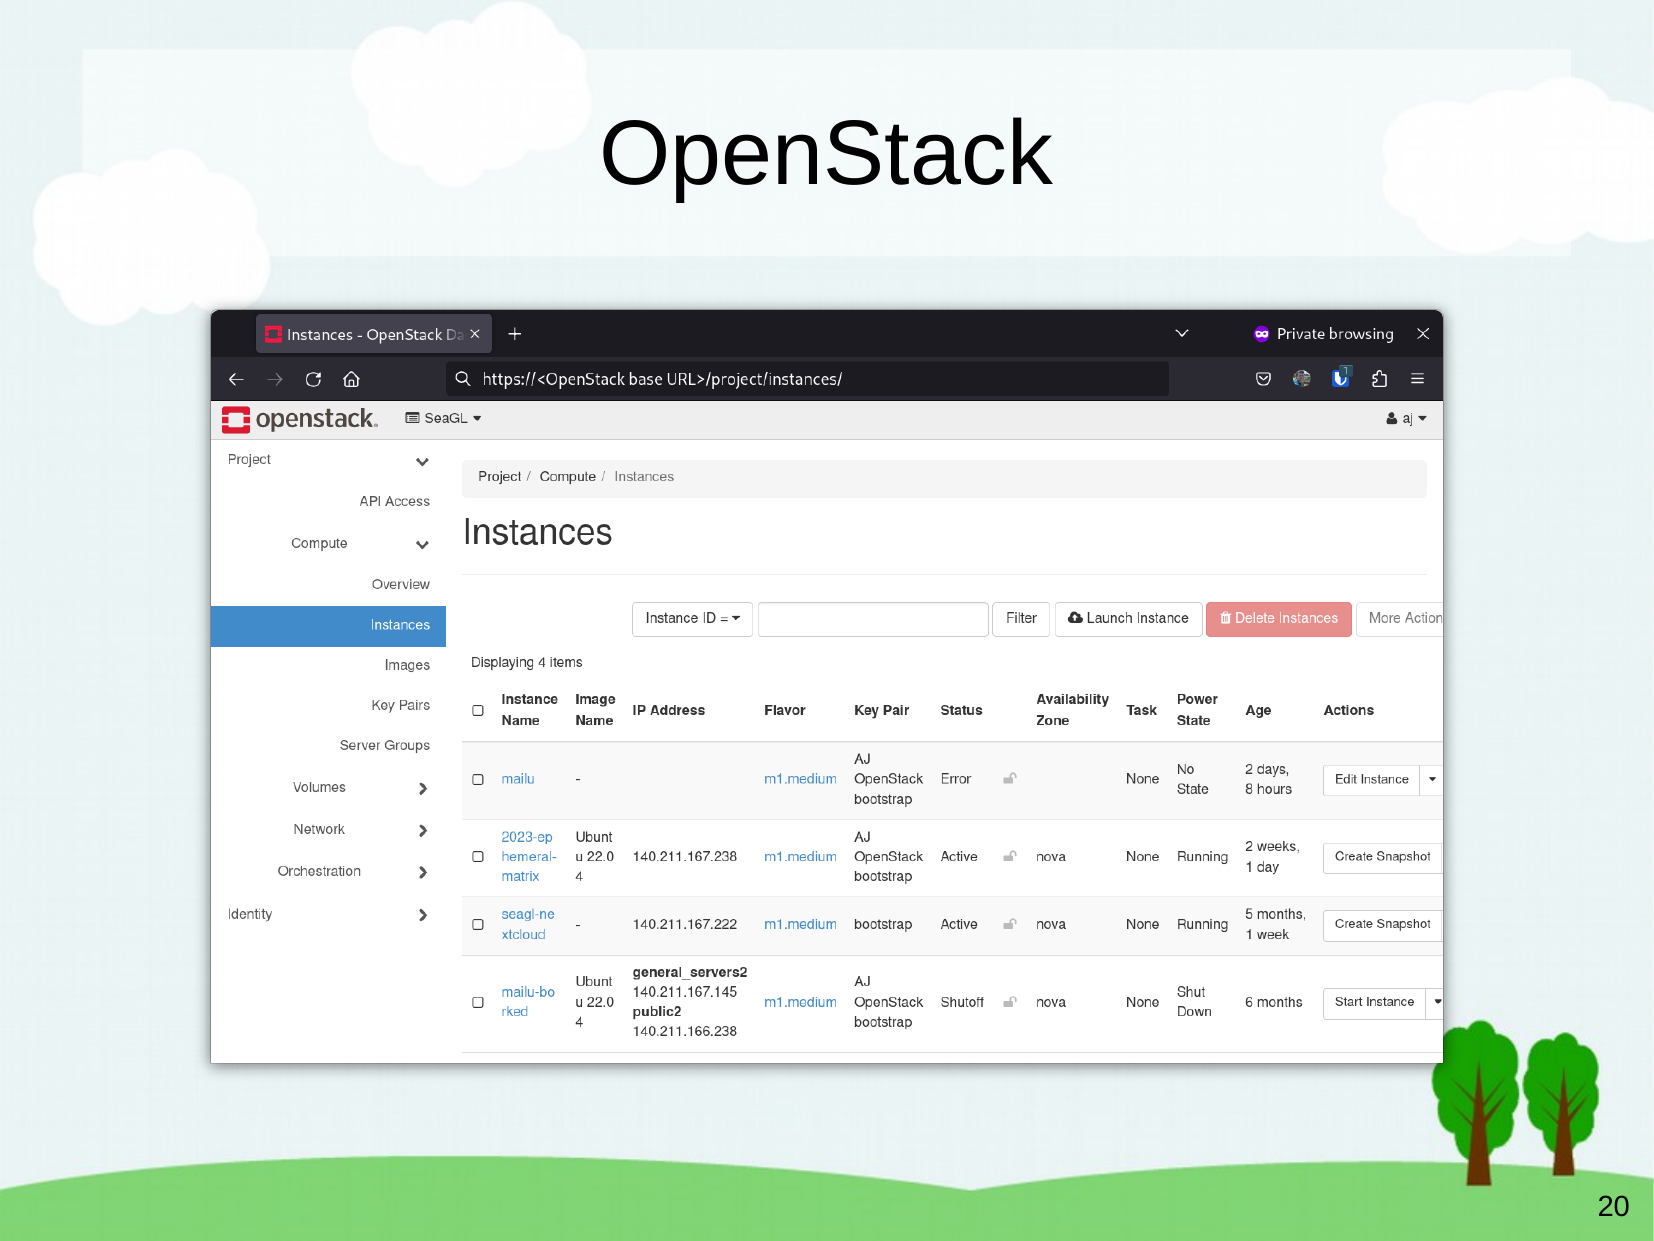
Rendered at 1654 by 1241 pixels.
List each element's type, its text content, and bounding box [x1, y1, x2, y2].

picture [0, 0, 1654, 1241]
title OpenStack [82, 49, 1571, 257]
